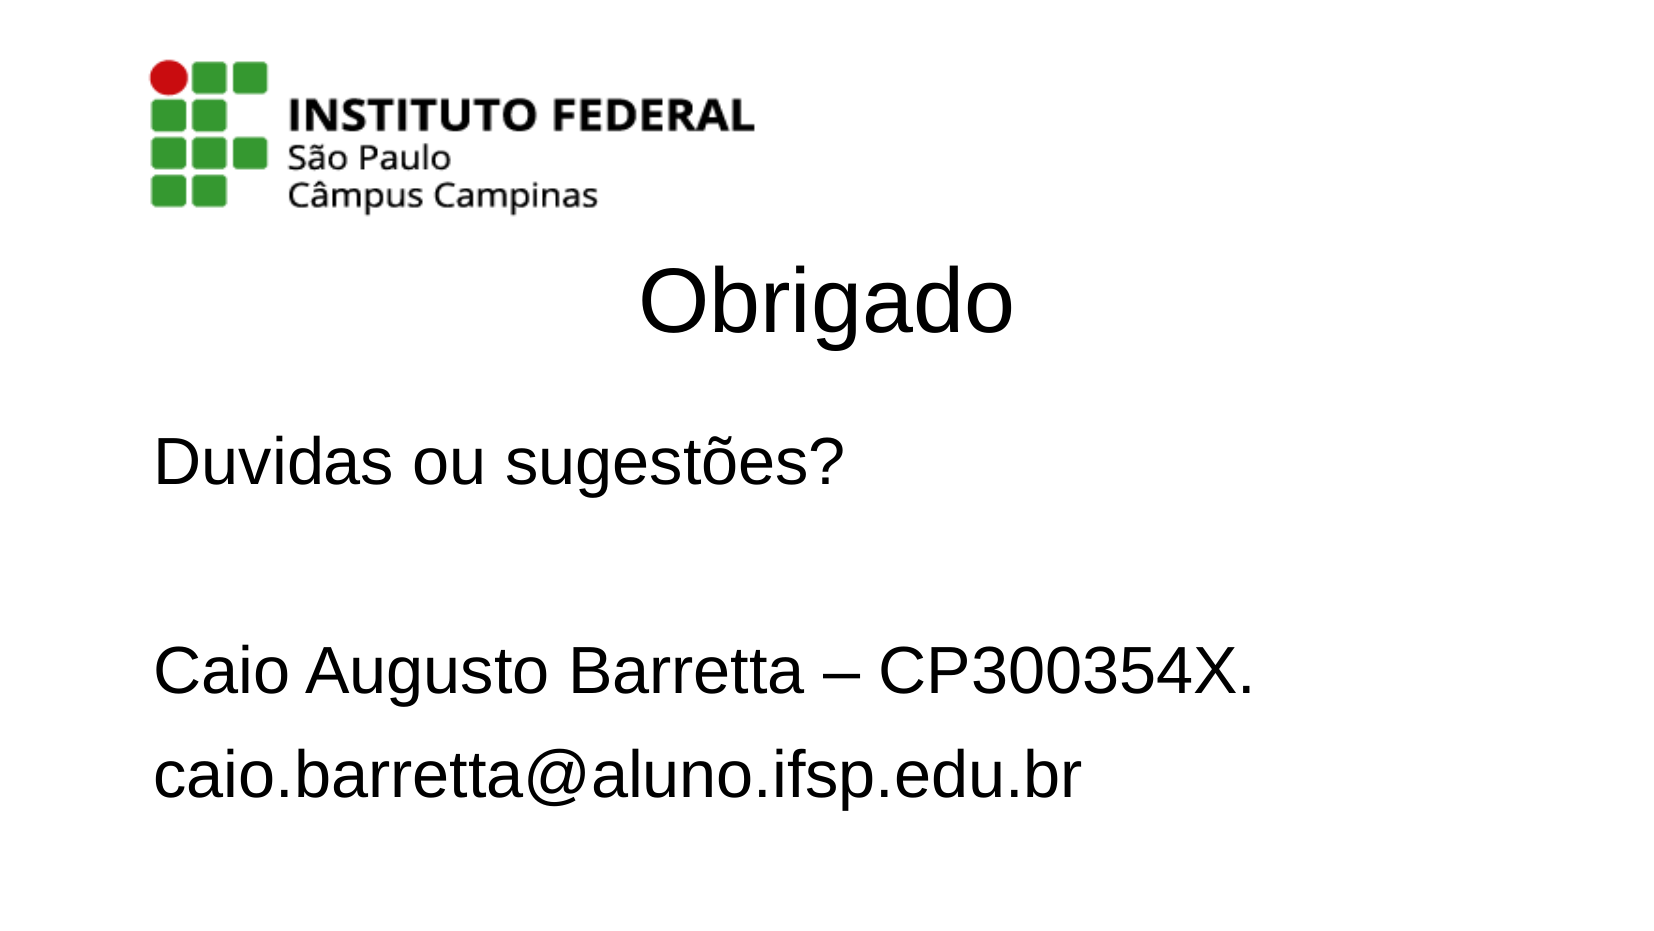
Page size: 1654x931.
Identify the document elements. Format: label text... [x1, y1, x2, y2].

title Obrigado [82, 226, 1571, 376]
picture [121, 22, 781, 241]
list Duvidas ou sugestões? Caio Augusto Barretta – CP300354X. caio.barretta@aluno.ifsp.edu.br [82, 424, 1571, 838]
